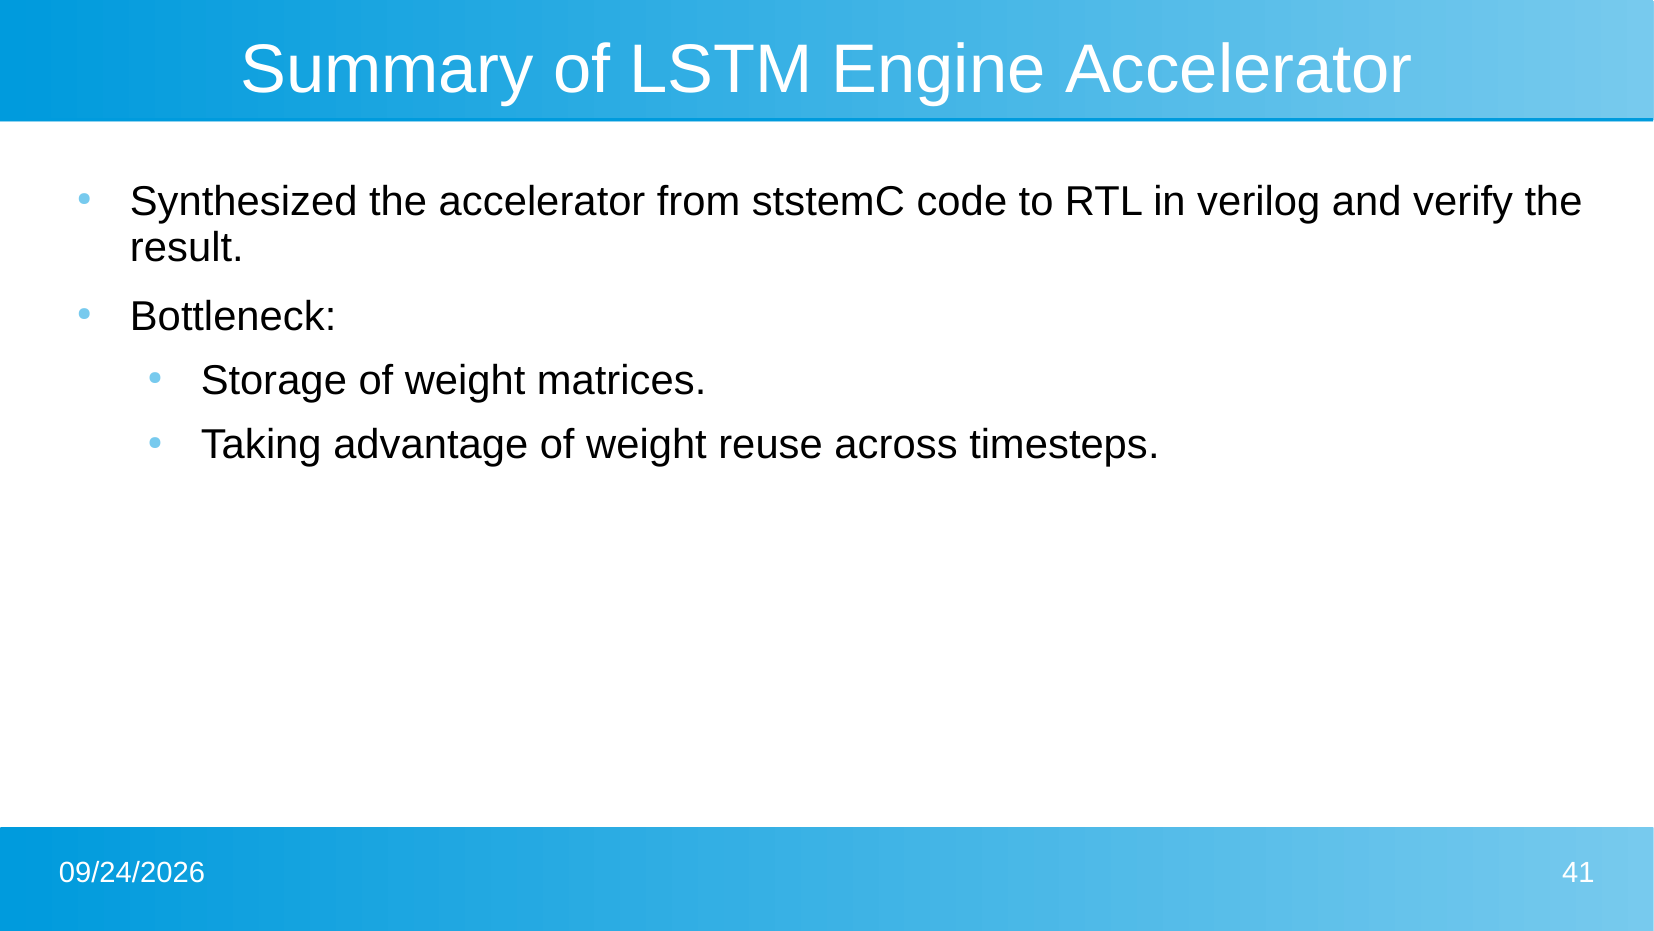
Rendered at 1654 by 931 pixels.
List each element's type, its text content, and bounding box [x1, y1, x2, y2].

list Synthesized the accelerator from ststemC code to RTL in verilog and verify the result. Bottleneck: Storage of weight matrices. Taking advantage of weight reuse across timesteps. [59, 177, 1595, 768]
title Summary of LSTM Engine Accelerator [59, 29, 1595, 108]
